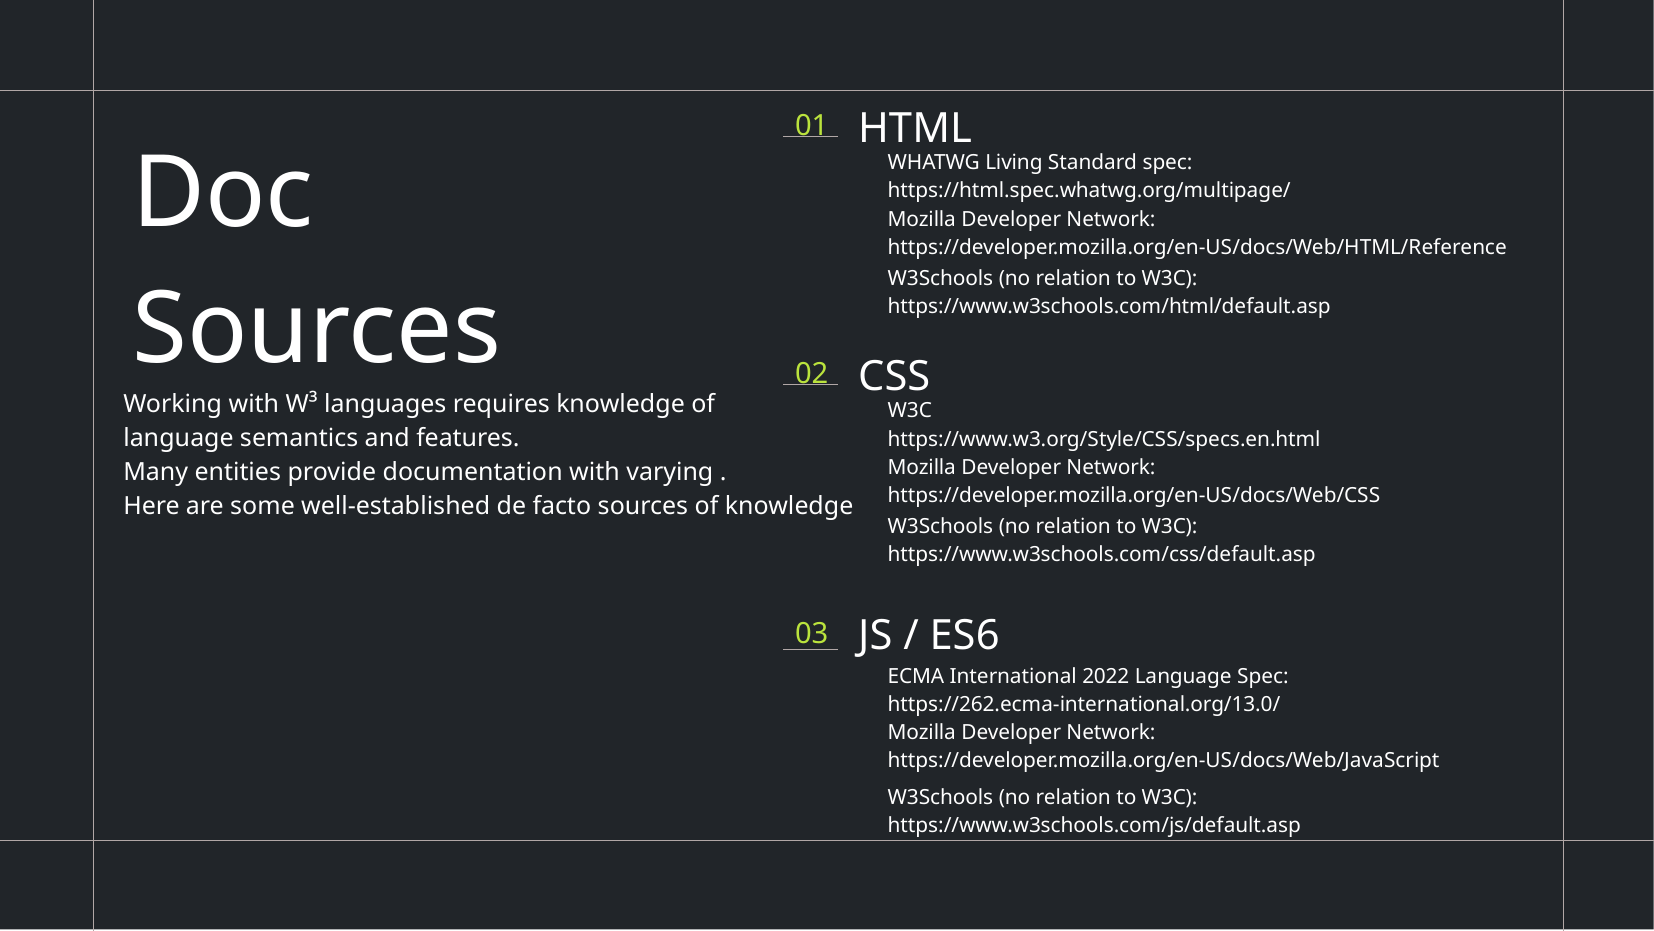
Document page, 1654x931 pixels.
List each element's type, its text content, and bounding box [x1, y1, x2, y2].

text_box 03 [780, 604, 843, 655]
text_box Mozilla Developer Network: https://developer.mozilla.org/en-US/docs/Web/HTML/Reference [872, 196, 1564, 255]
text_box W3Schools (no relation to W3C): https://www.w3schools.com/js/default.asp [872, 774, 1564, 894]
text_box Mozilla Developer Network: https://developer.mozilla.org/en-US/docs/Web/CSS [872, 444, 1564, 503]
text_box W3Schools (no relation to W3C): https://www.w3schools.com/html/default.asp [872, 255, 1564, 374]
text_box ECMA International 2022 Language Spec: https://262.ecma-international.org/13.0/ [872, 653, 1549, 709]
text_box CSS [843, 338, 1249, 451]
text_box W3C https://www.w3.org/Style/CSS/specs.en.html [872, 388, 1564, 444]
text_box JS / ES6 [843, 597, 1219, 711]
text_box Mozilla Developer Network: https://developer.mozilla.org/en-US/docs/Web/JavaScript [872, 709, 1564, 774]
text_box Working with W³ languages requires knowledge of language semantics and features. Many entities provide documentation with varying . Here are some well-established de facto sources of knowledge [108, 378, 830, 515]
text_box W3Schools (no relation to W3C): https://www.w3schools.com/css/default.asp [872, 503, 1564, 622]
text_box 01 [780, 97, 843, 147]
text_box WHATWG Living Standard spec: https://html.spec.whatwg.org/multipage/ [872, 140, 1564, 196]
text_box 02 [780, 345, 843, 395]
text_box Doc Sources [117, 112, 549, 362]
text_box HTML [843, 90, 1249, 203]
